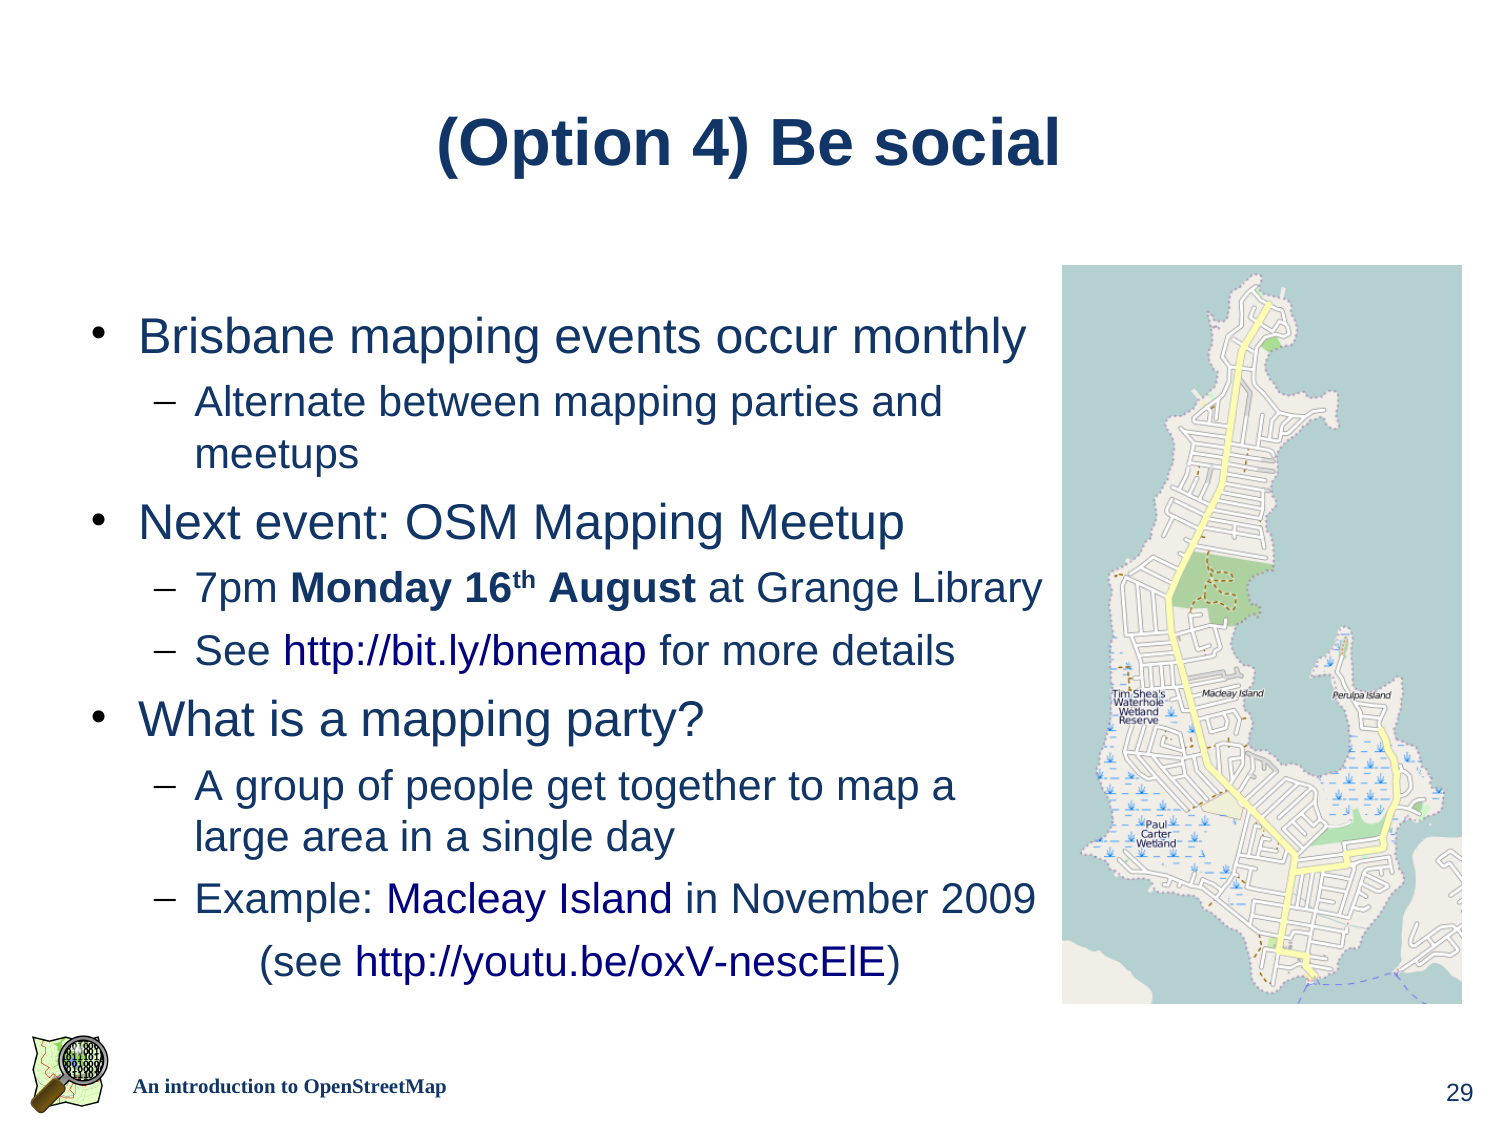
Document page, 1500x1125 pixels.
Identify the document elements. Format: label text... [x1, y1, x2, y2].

title (Option 4) Be social [74, 44, 1425, 233]
list Brisbane mapping events occur monthly Alternate between mapping parties and meetups Next event: OSM Mapping Meetup 7pm Monday 16th August at Grange Library See http://bit.ly/bnemap for more details What is a mapping party? A group of people get together to map a large area in a single day Example: Macleay Island in November 2009 (see http://youtu.be/oxV-nescElE) [74, 295, 1063, 1038]
picture [29, 1033, 110, 1114]
picture [1062, 265, 1462, 1004]
